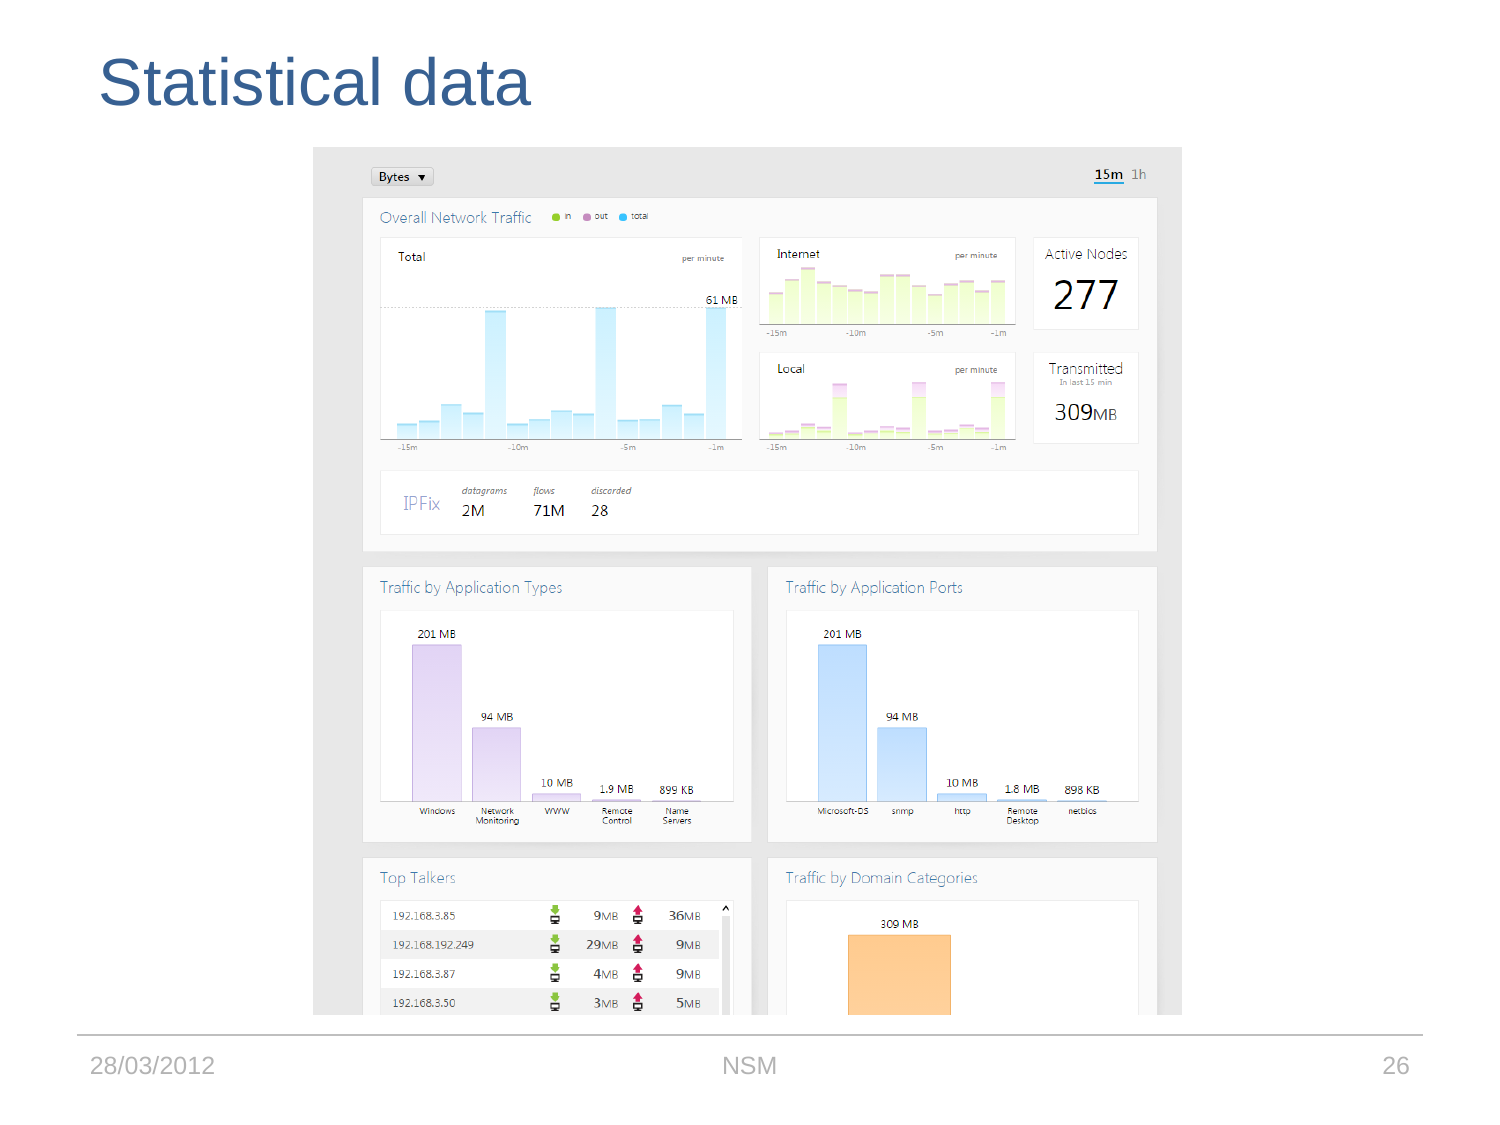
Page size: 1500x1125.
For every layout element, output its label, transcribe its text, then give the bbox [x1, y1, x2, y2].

title Statistical data [75, 45, 1425, 233]
picture [313, 147, 1182, 1015]
